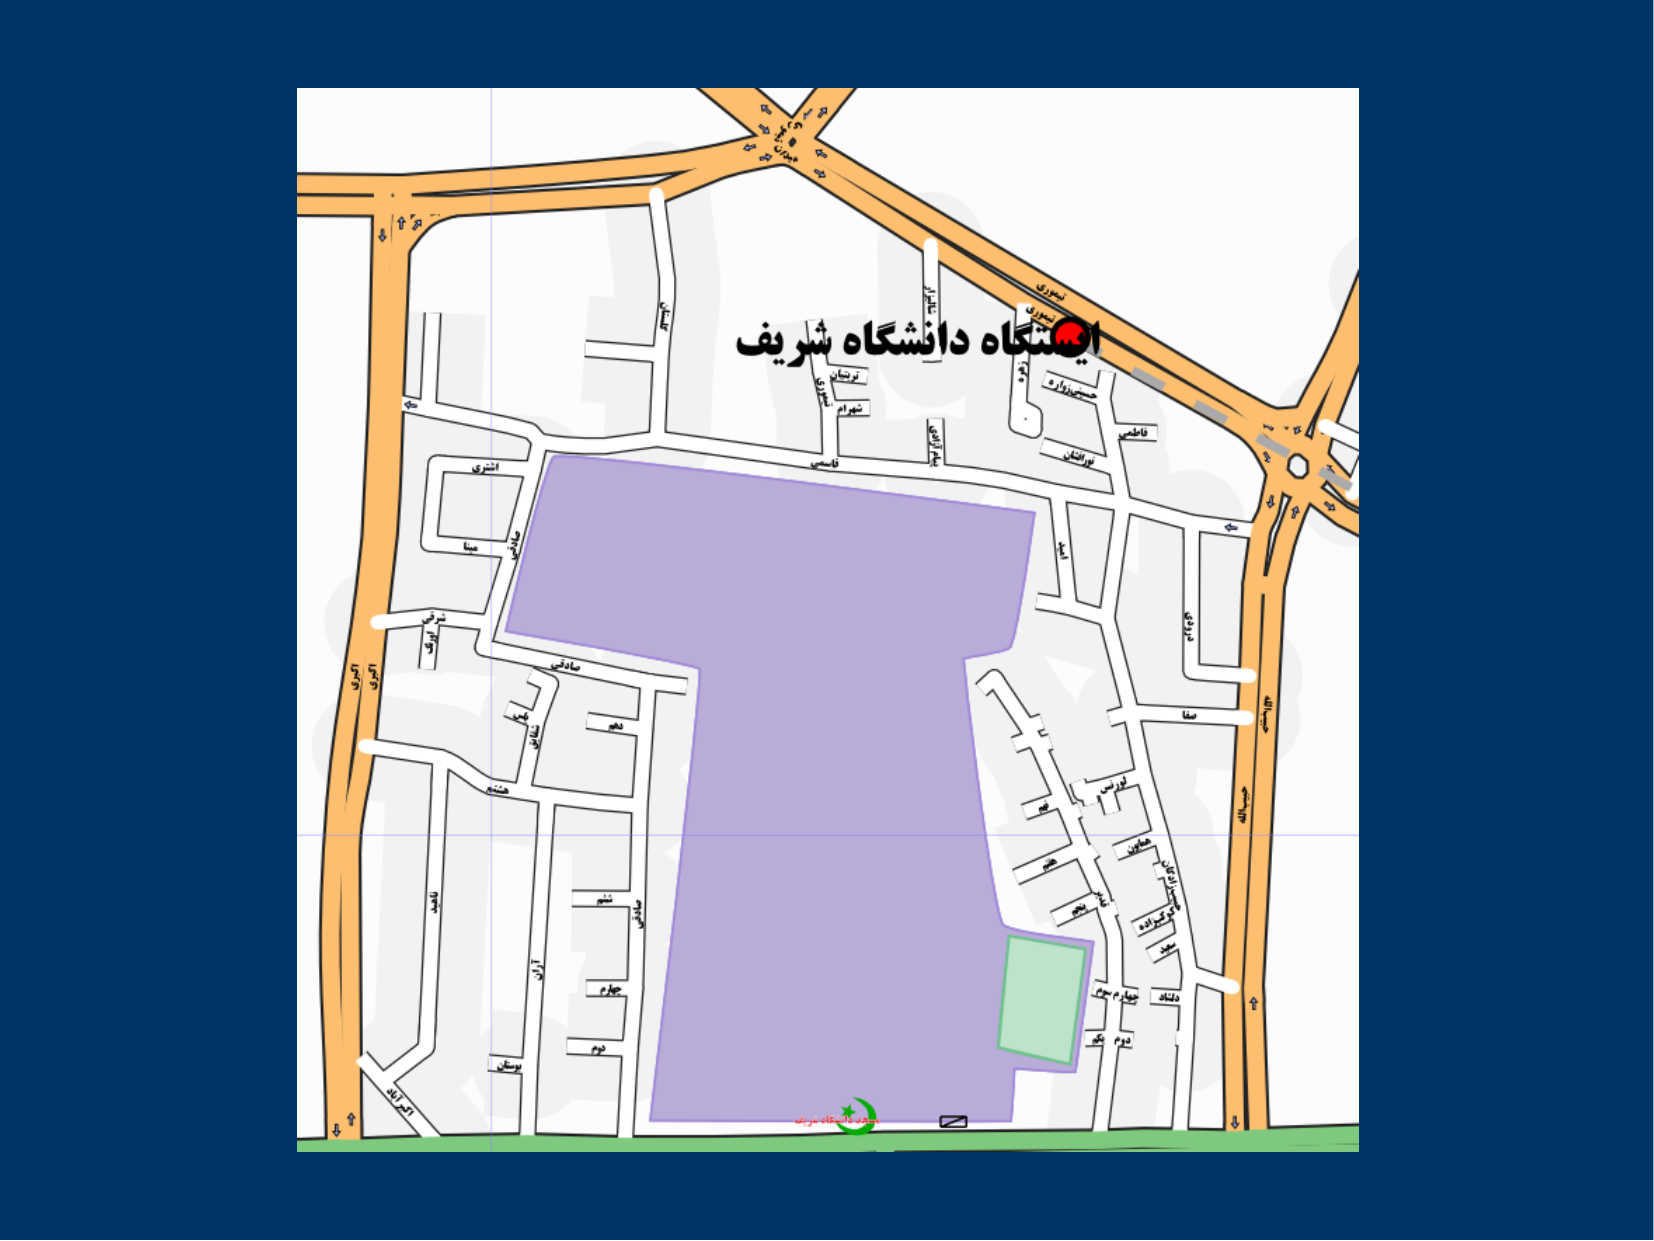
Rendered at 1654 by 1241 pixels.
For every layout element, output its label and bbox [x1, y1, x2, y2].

picture [297, 88, 1359, 1152]
